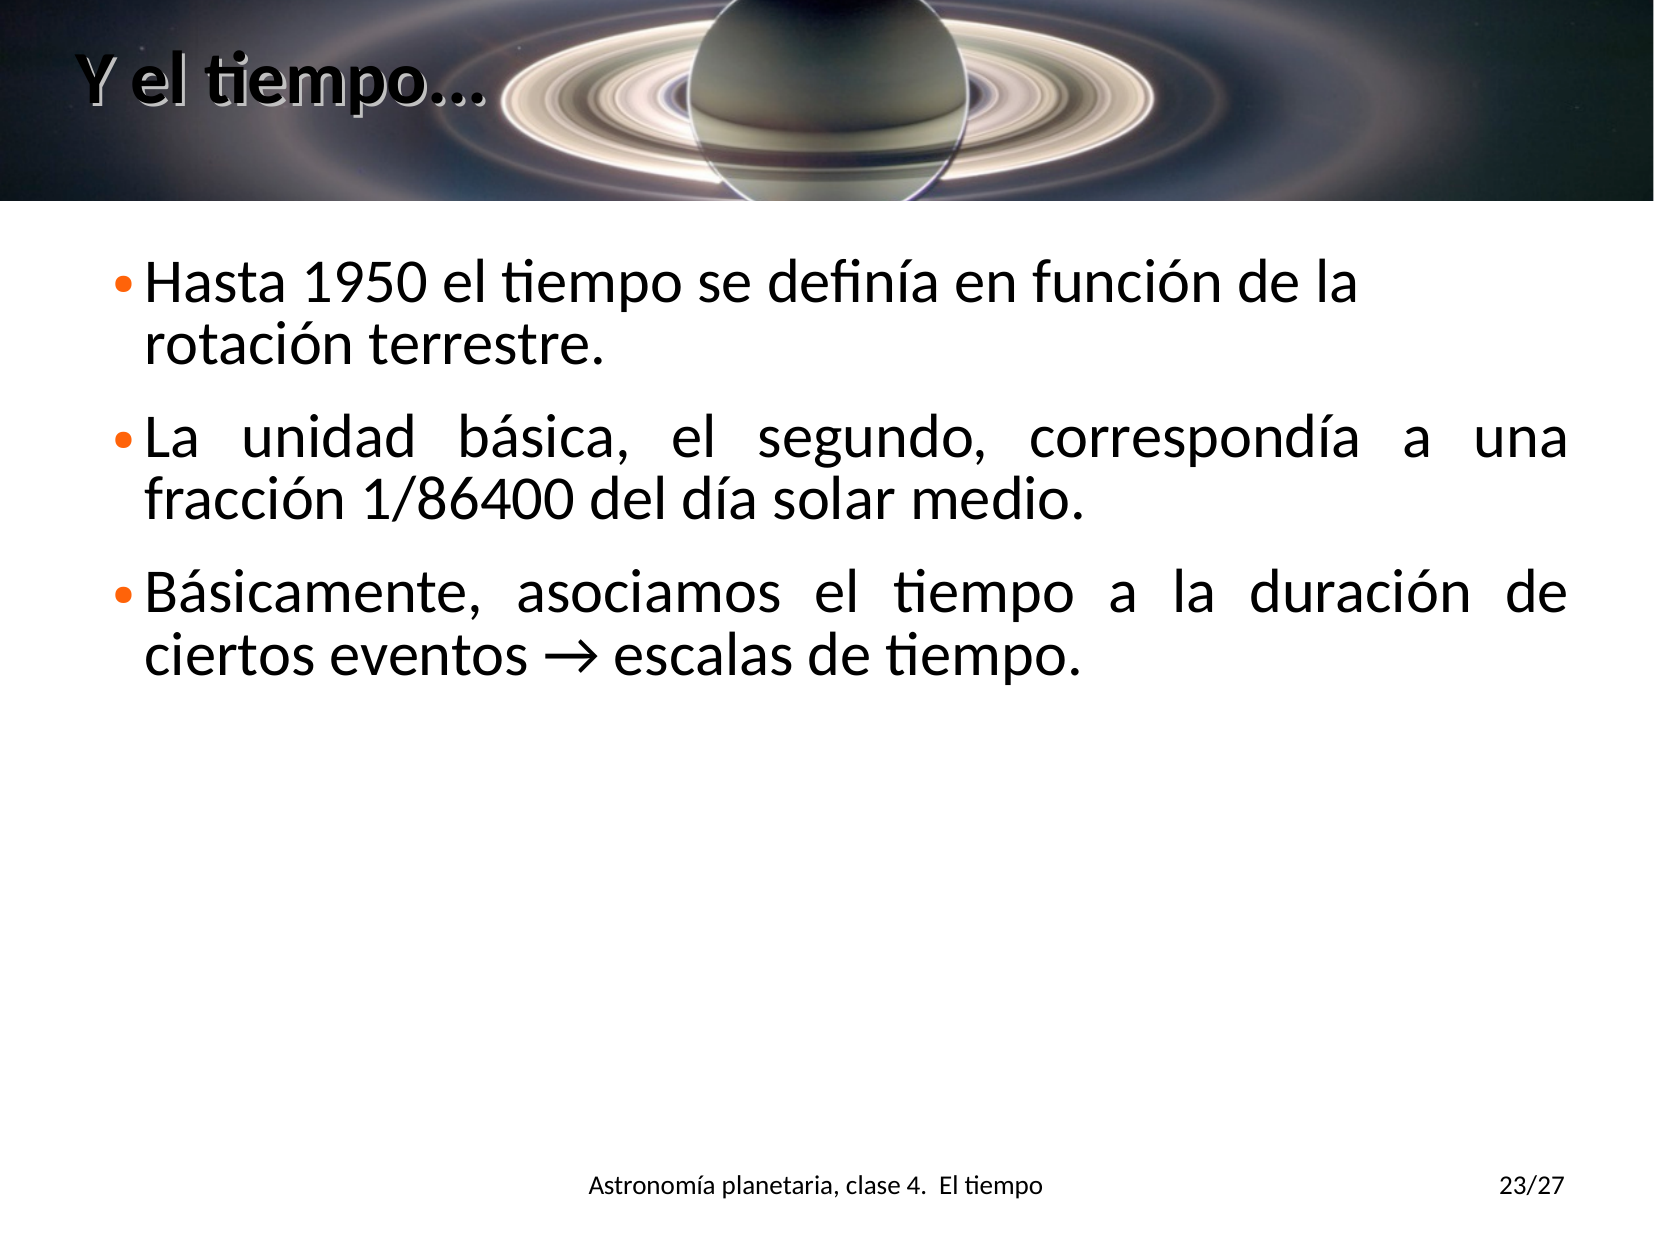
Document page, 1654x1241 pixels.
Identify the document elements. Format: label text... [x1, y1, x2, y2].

picture [0, 0, 1654, 201]
title Y el tiempo... [75, 19, 1564, 151]
list Hasta 1950 el tiempo se definía en función de la rotación terrestre. La unidad básica, el segundo, correspondía a una fracción 1/86400 del día solar medio. Básicamente, asociamos el tiempo a la duración de ciertos eventos → escalas de tiempo. [82, 255, 1571, 1171]
